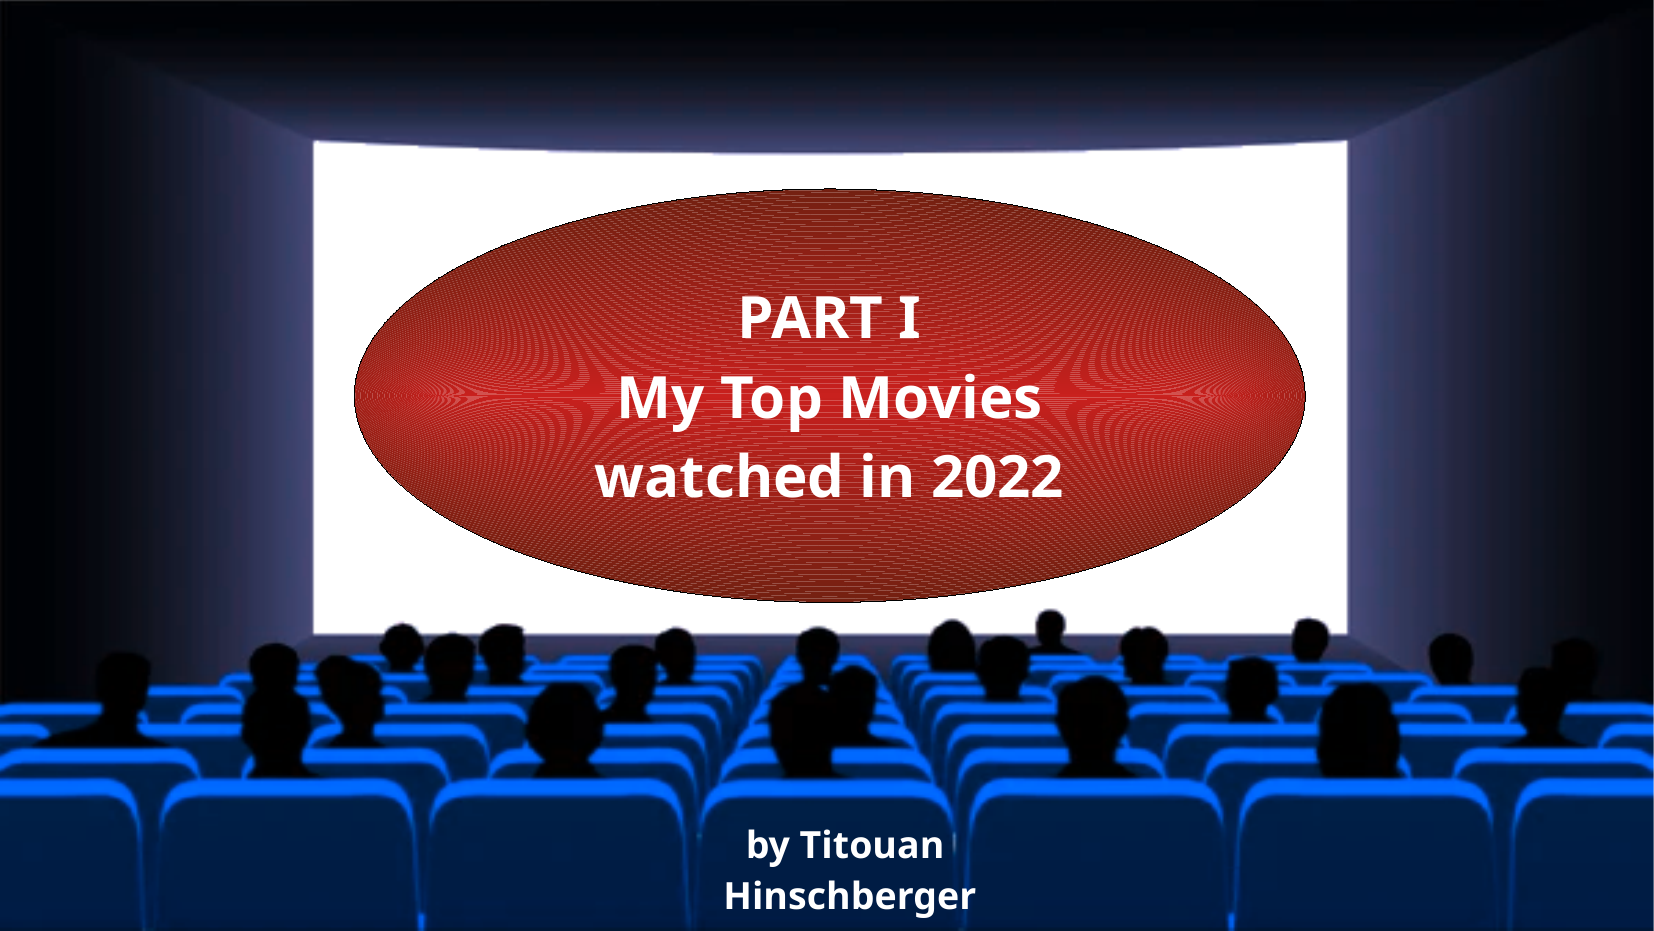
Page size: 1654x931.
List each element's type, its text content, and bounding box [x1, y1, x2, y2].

picture [0, 0, 1654, 931]
text_box PART I My Top Movies watched in 2022 [354, 188, 1306, 603]
